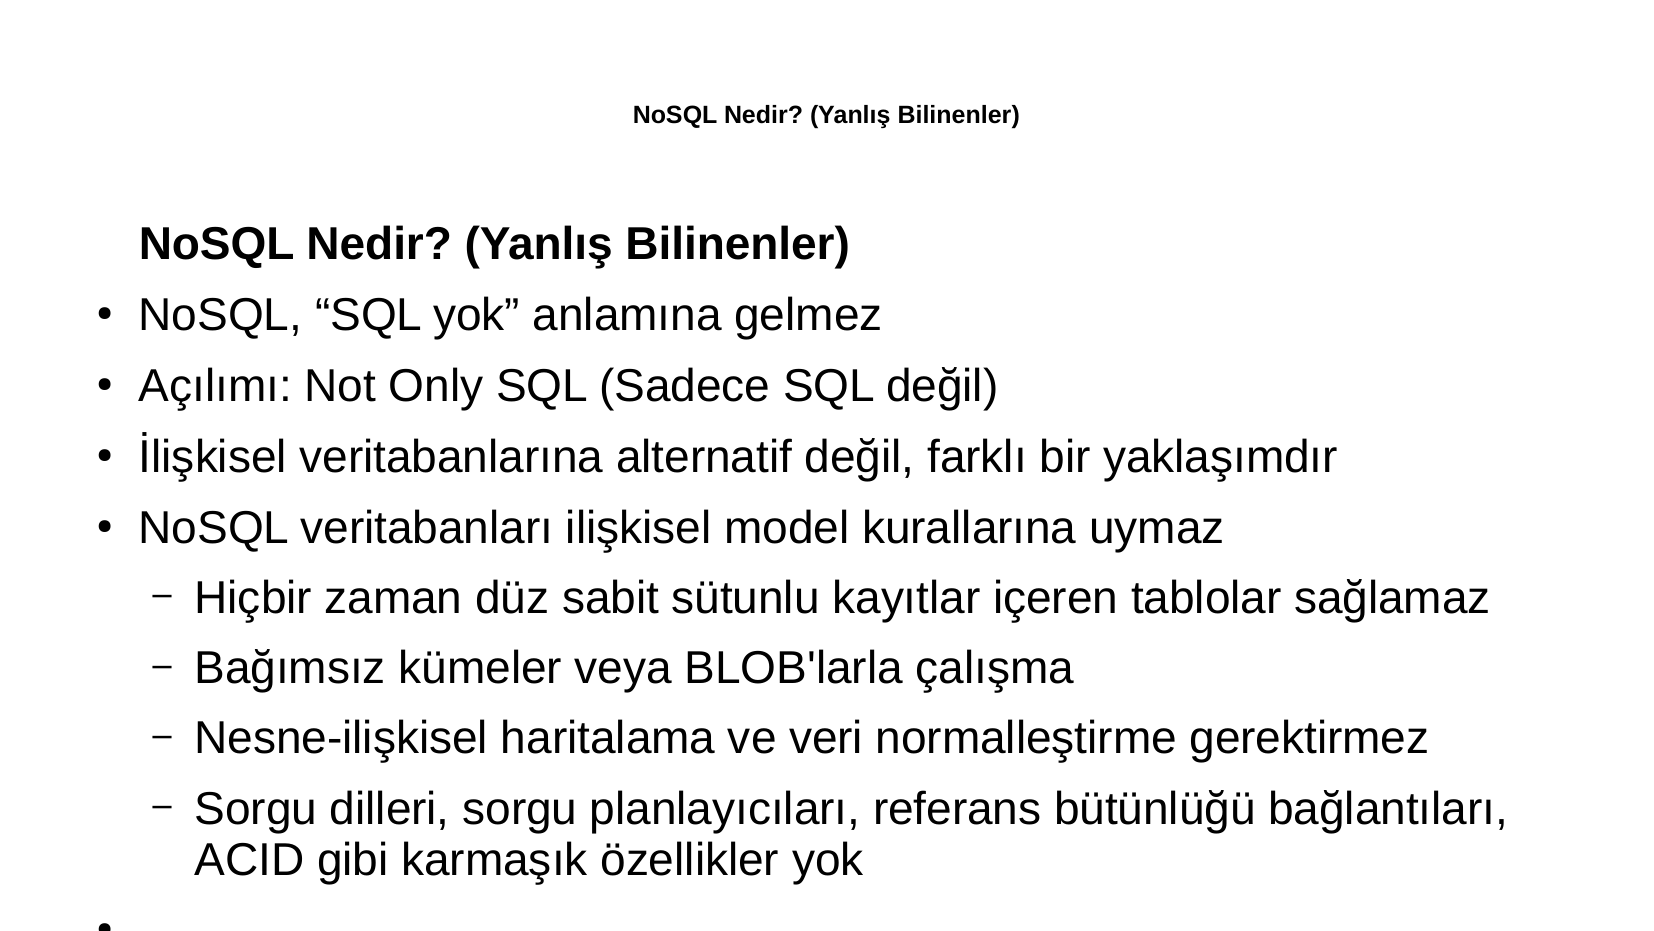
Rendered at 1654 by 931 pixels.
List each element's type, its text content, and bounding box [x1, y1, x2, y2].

title NoSQL Nedir? (Yanlış Bilinenler) [82, 37, 1571, 193]
list NoSQL Nedir? (Yanlış Bilinenler) NoSQL, “SQL yok” anlamına gelmez Açılımı: Not Only SQL (Sadece SQL değil) İlişkisel veritabanlarına alternatif değil, farklı bir yaklaşımdır NoSQL veritabanları ilişkisel model kurallarına uymaz Hiçbir zaman düz sabit sütunlu kayıtlar içeren tablolar sağlamaz Bağımsız kümeler veya BLOB'larla çalışma Nesne-ilişkisel haritalama ve veri normalleştirme gerektirmez Sorgu dilleri, sorgu planlayıcıları, referans bütünlüğü bağlantıları, ACID gibi karmaşık özellikler yok [82, 217, 1595, 886]
